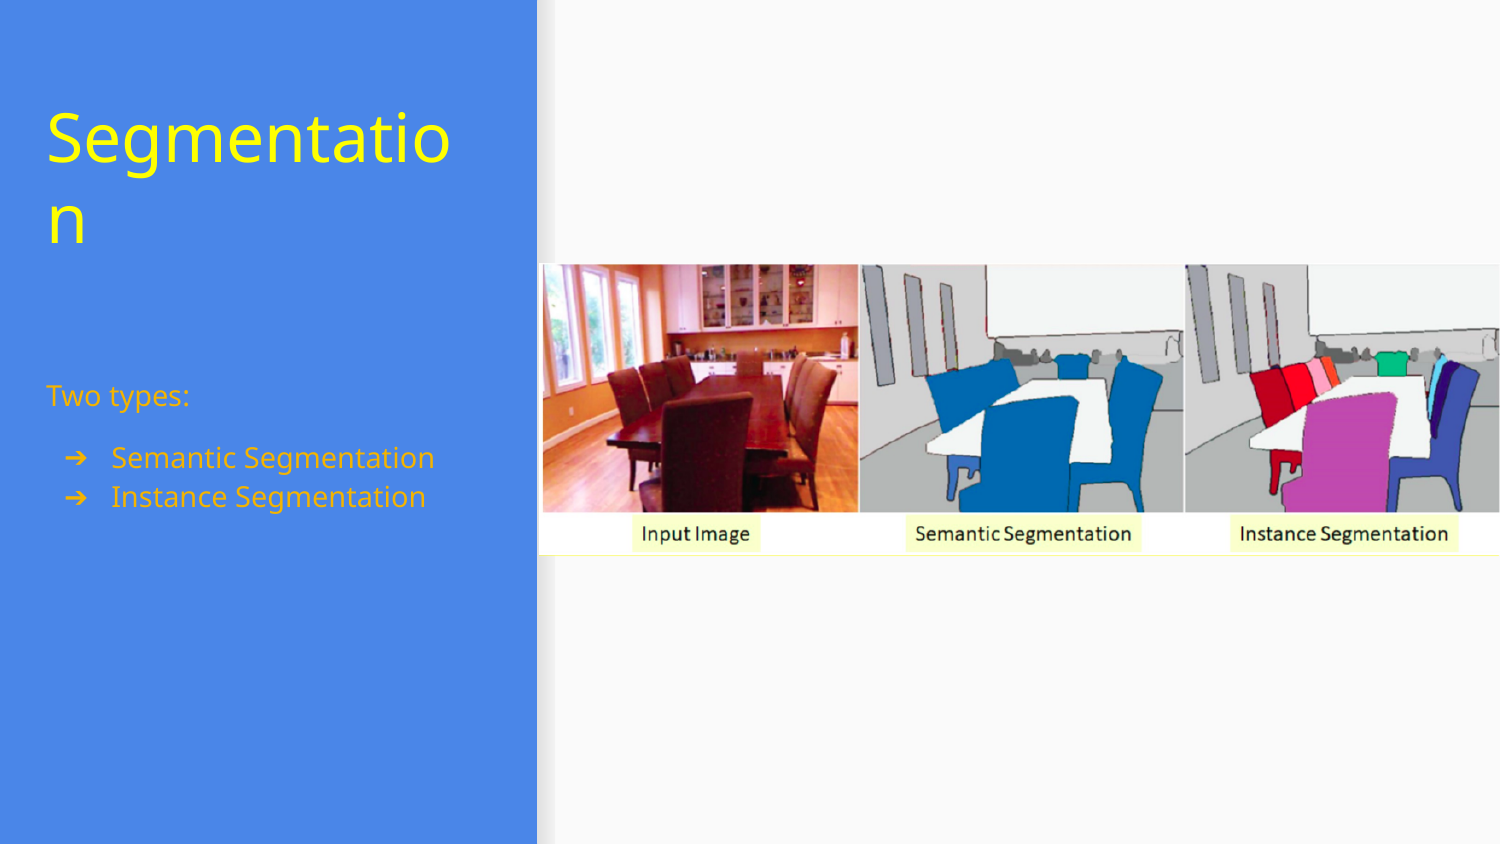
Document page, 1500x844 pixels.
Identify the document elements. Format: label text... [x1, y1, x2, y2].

list Two types: Semantic Segmentation Instance Segmentation [31, 357, 492, 583]
picture [539, 263, 1500, 555]
title Segmentation [31, 161, 492, 273]
